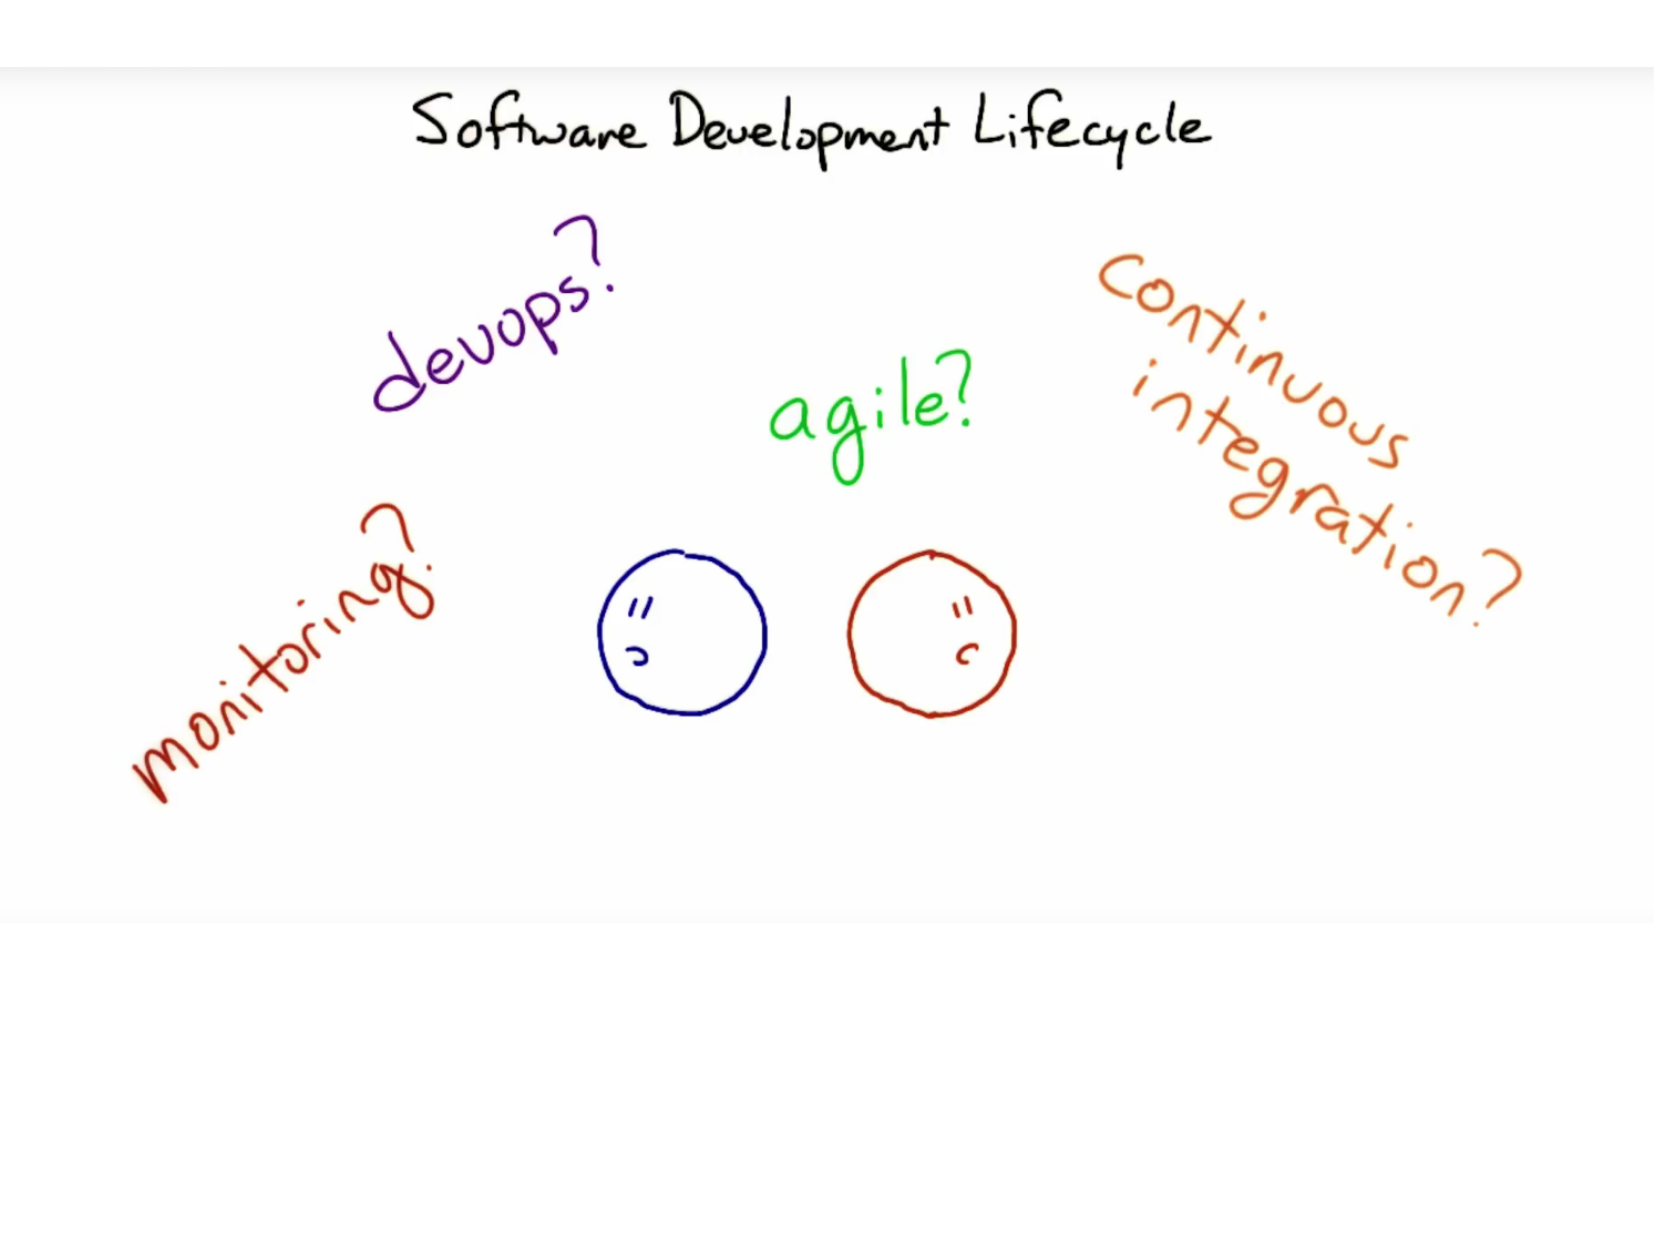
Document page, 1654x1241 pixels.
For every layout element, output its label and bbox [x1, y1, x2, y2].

picture [0, 67, 1654, 923]
